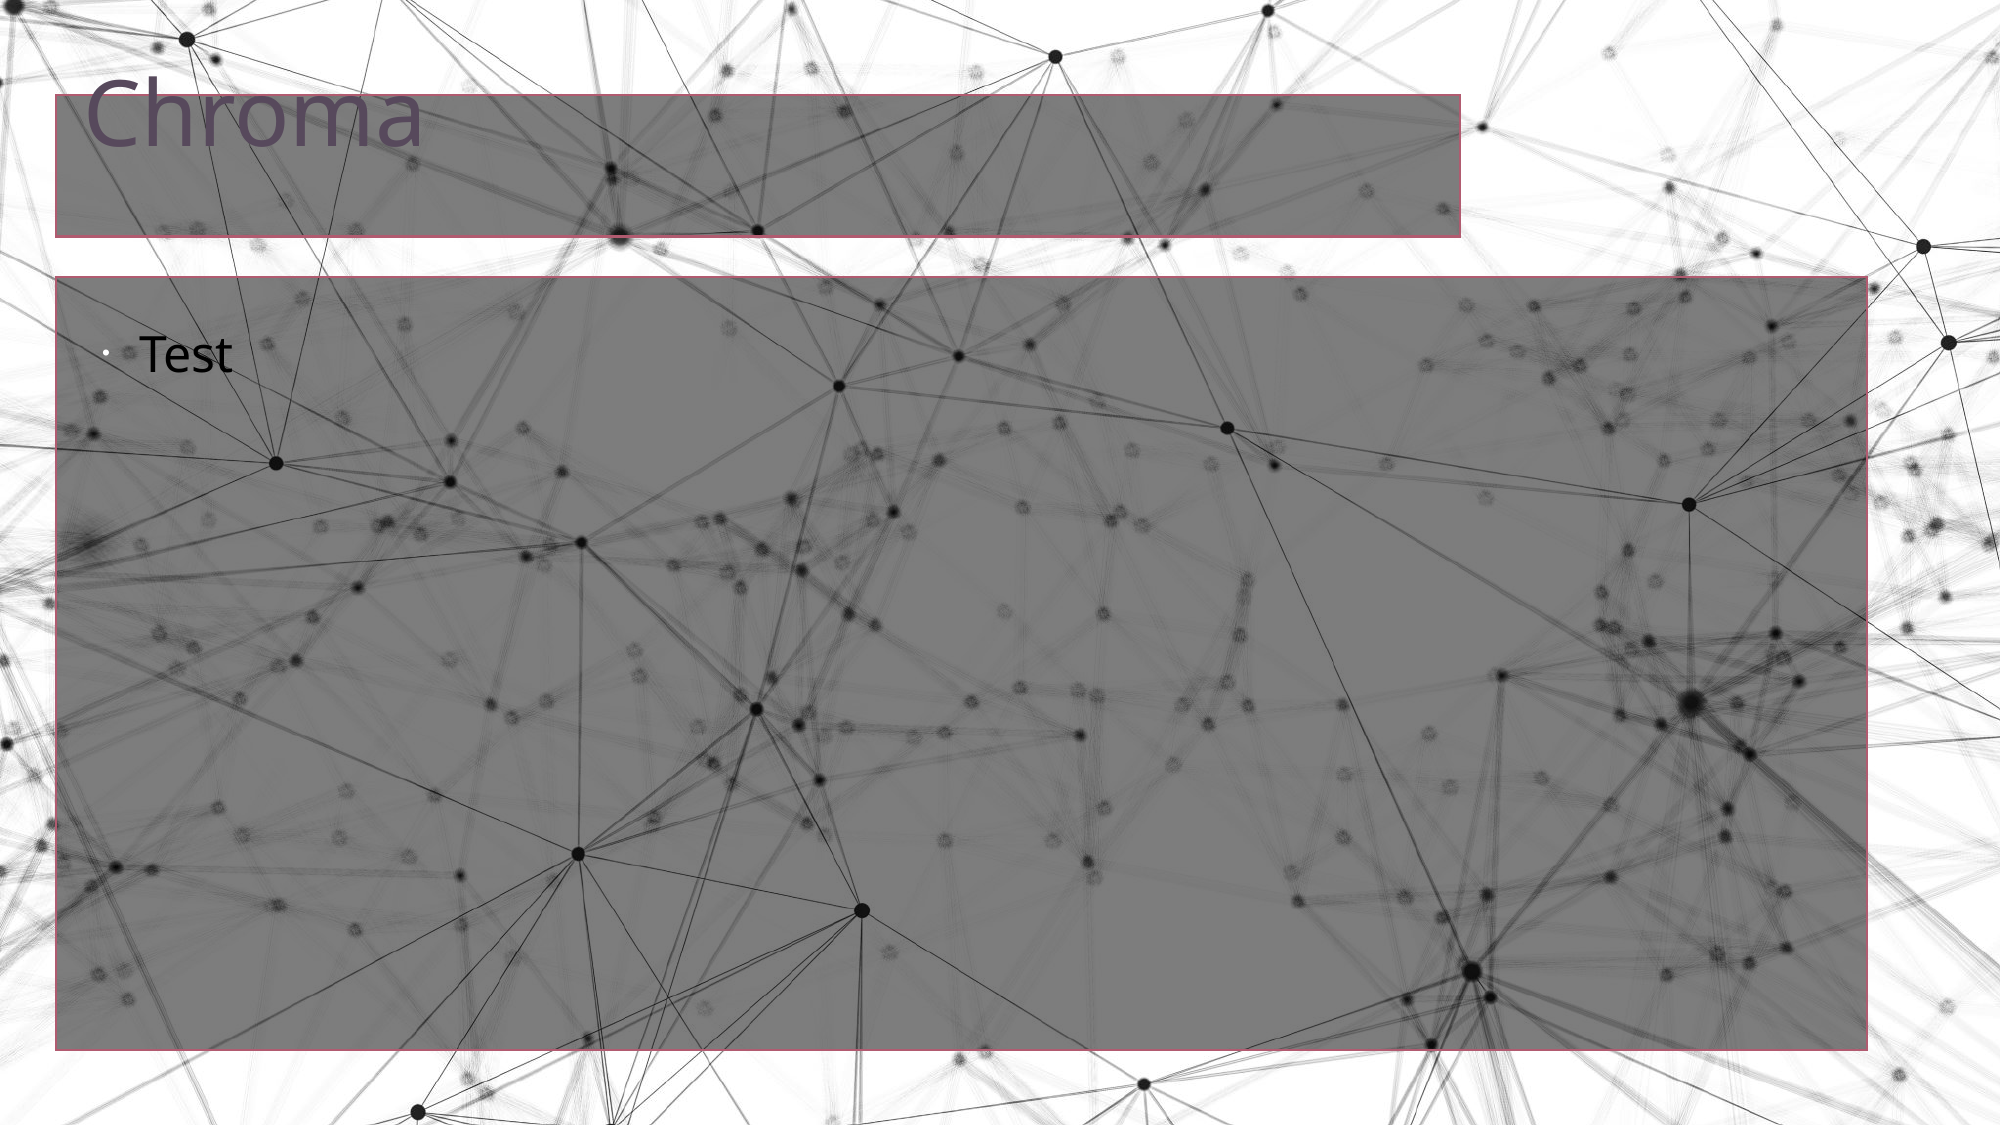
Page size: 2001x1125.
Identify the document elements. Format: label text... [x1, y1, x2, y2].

text_box [55, 277, 1868, 1050]
text_box [55, 94, 68, 237]
picture [0, 0, 2000, 1125]
text_box Test [87, 315, 1831, 866]
title Chroma [68, 59, 1799, 277]
